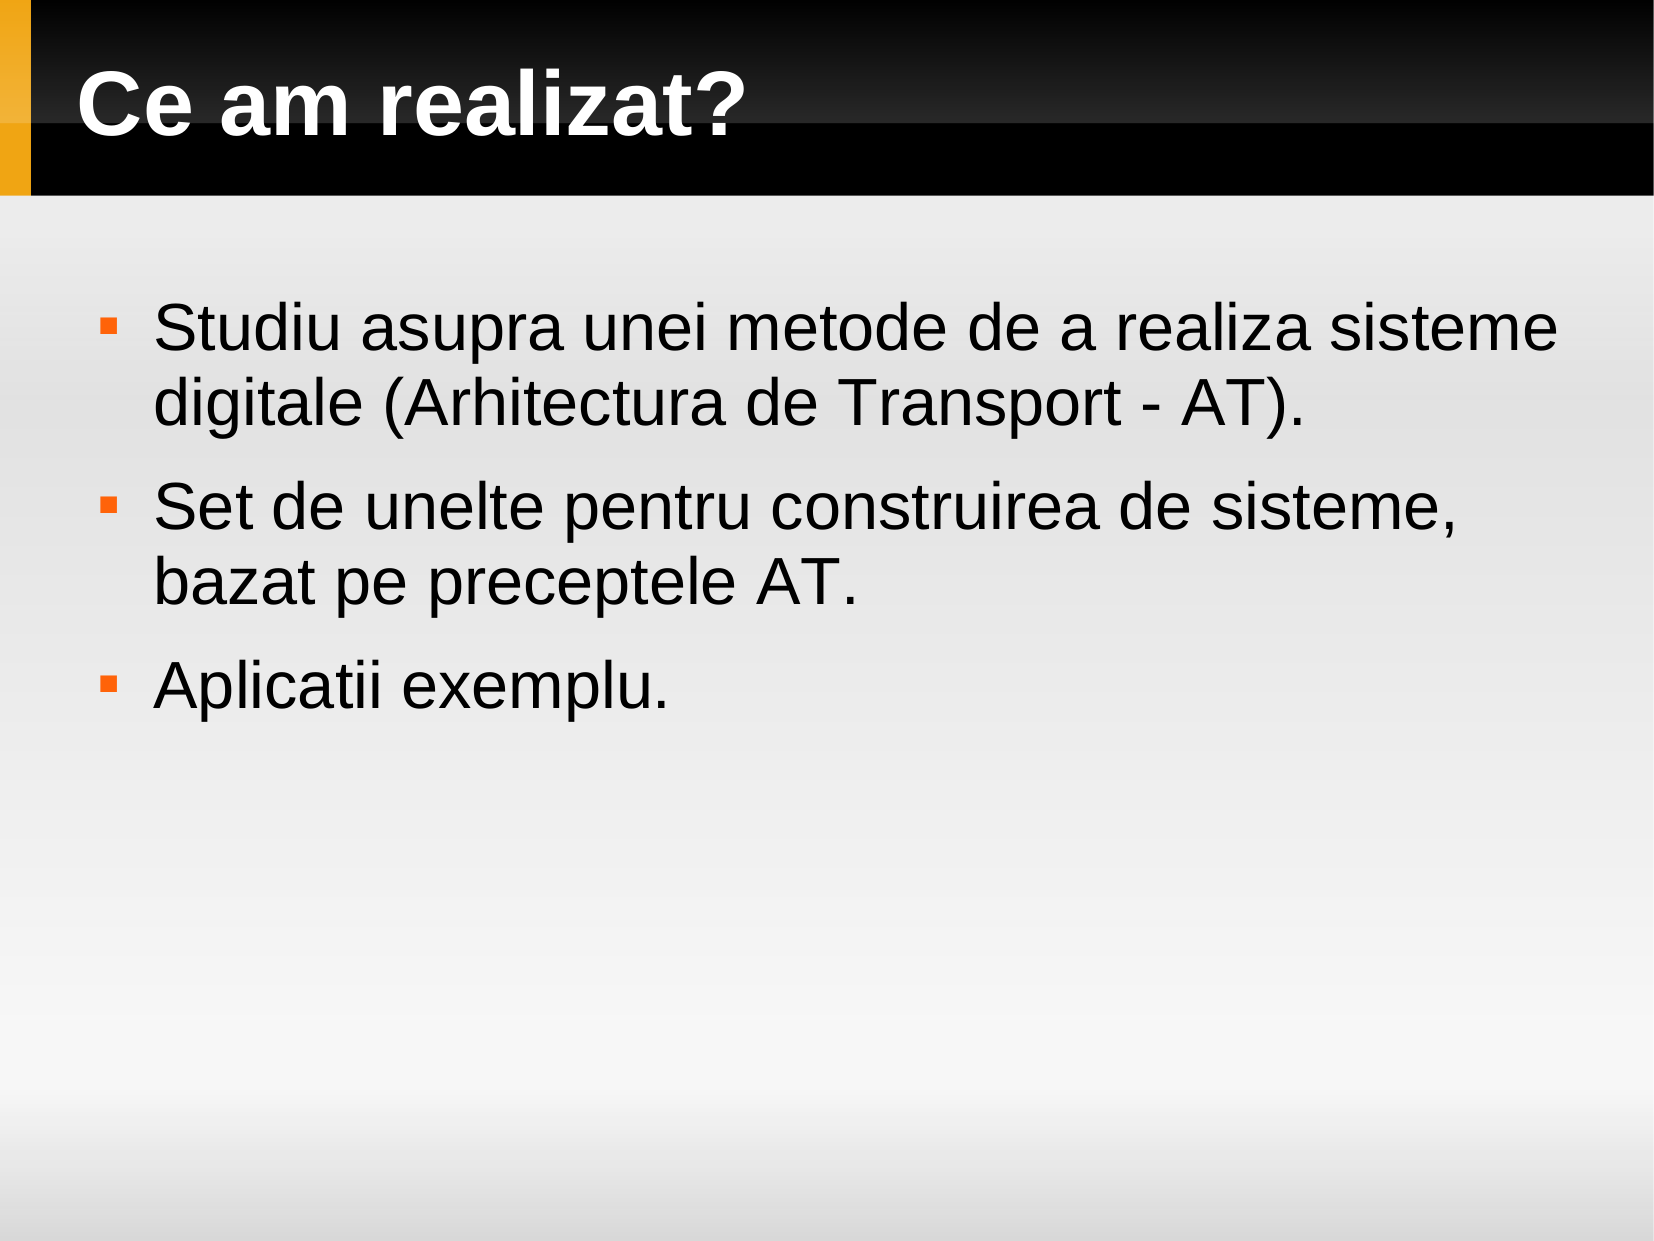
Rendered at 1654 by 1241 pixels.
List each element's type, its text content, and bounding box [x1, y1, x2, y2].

list Studiu asupra unei metode de a realiza sisteme digitale (Arhitectura de Transport - AT). Set de unelte pentru construirea de sisteme, bazat pe preceptele AT. Aplicatii exemplu. [82, 290, 1571, 1094]
title Ce am realizat? [76, 7, 1565, 200]
picture [0, 0, 1654, 1241]
